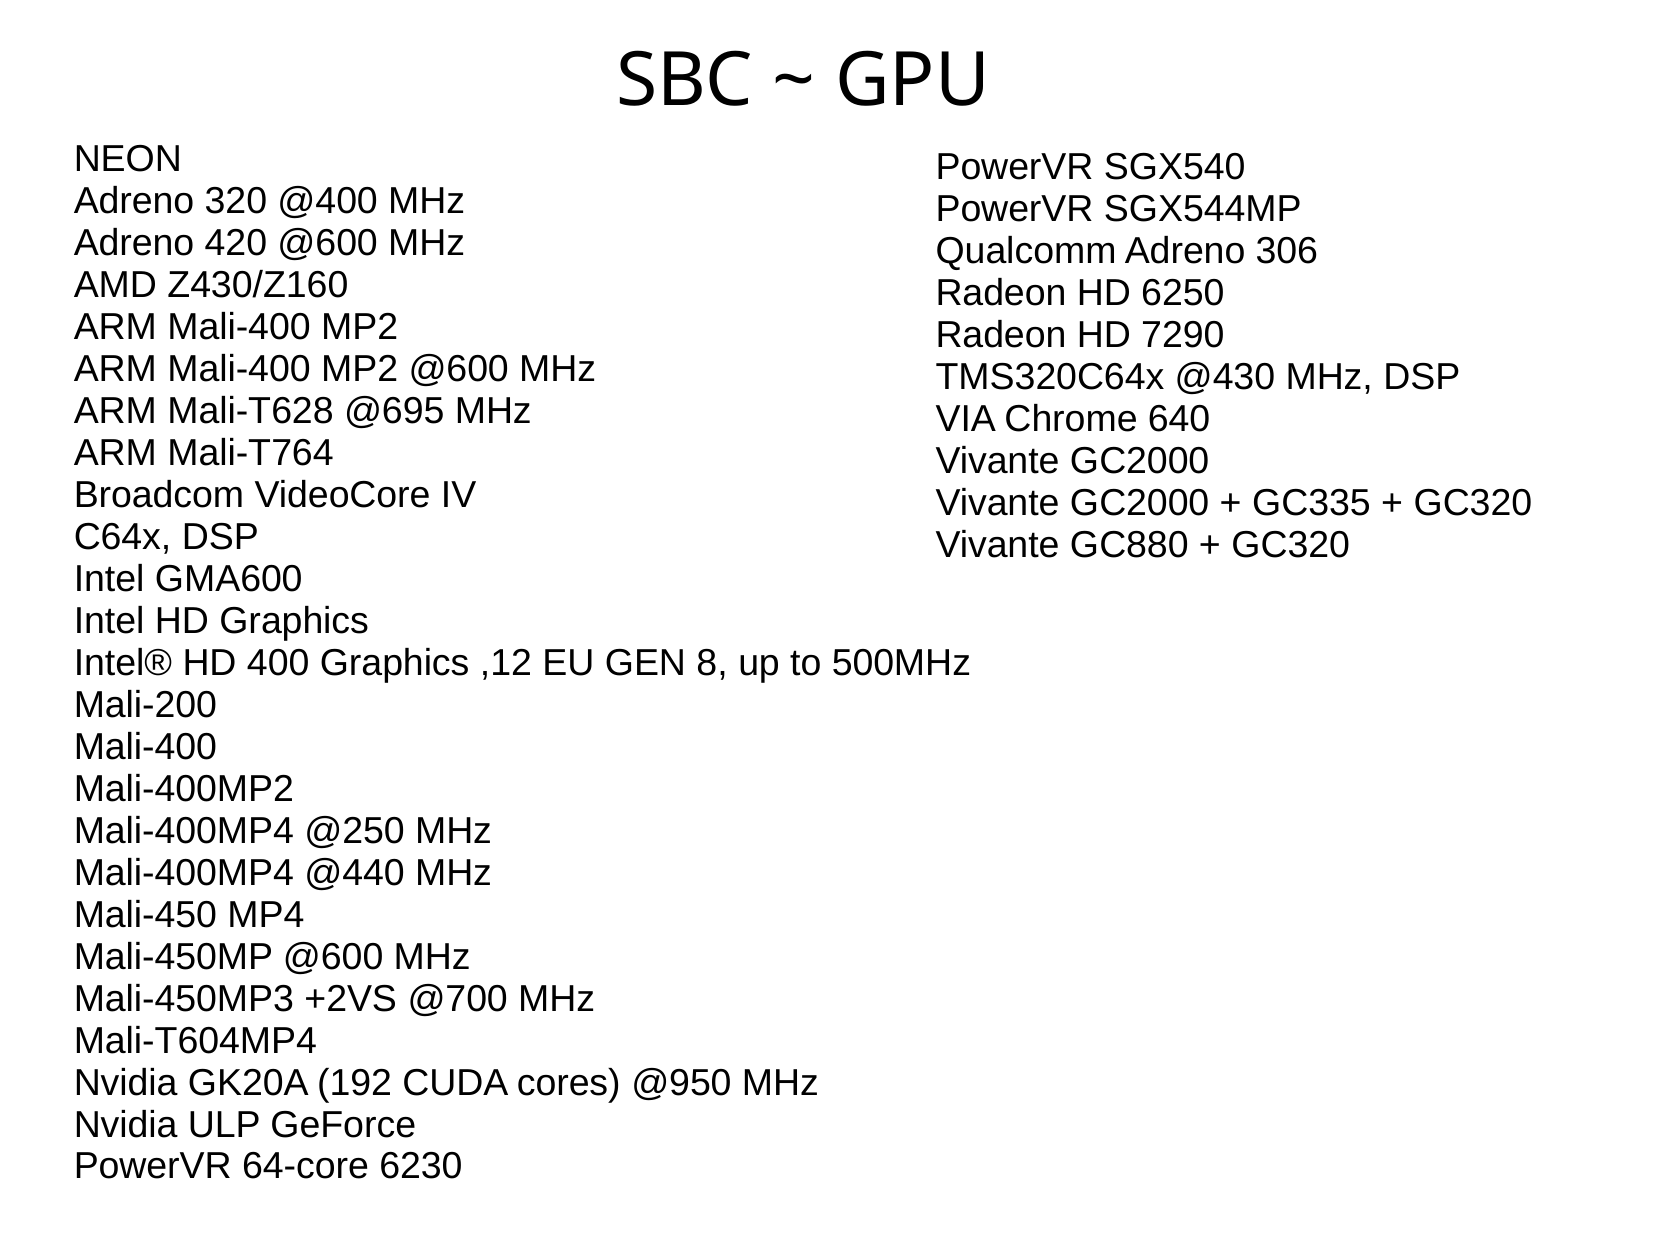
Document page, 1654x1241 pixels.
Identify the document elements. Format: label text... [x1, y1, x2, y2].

title SBC ~ GPU [59, 35, 1548, 118]
text_box NEON Adreno 320 @400 MHz Adreno 420 @600 MHz AMD Z430/Z160 ARM Mali-400 MP2 ARM Mali-400 MP2 @600 MHz ARM Mali-T628 @695 MHz ARM Mali-T764 Broadcom VideoCore IV C64x, DSP Intel GMA600 Intel HD Graphics Intel® HD 400 Graphics ,12 EU GEN 8, up to 500MHz Mali-200 Mali-400 Mali-400MP2 Mali-400MP4 @250 MHz Mali-400MP4 @440 MHz Mali-450 MP4 Mali-450MP @600 MHz Mali-450MP3 +2VS @700 MHz Mali-T604MP4 Nvidia GK20A (192 CUDA cores) @950 MHz Nvidia ULP GeForce PowerVR 64-core 6230 [59, 129, 987, 1195]
text_box PowerVR SGX540 PowerVR SGX544MP Qualcomm Adreno 306 Radeon HD 6250 Radeon HD 7290 TMS320C64x @430 MHz, DSP VIA Chrome 640 Vivante GC2000 Vivante GC2000 + GC335 + GC320 Vivante GC880 + GC320 [920, 138, 1548, 573]
